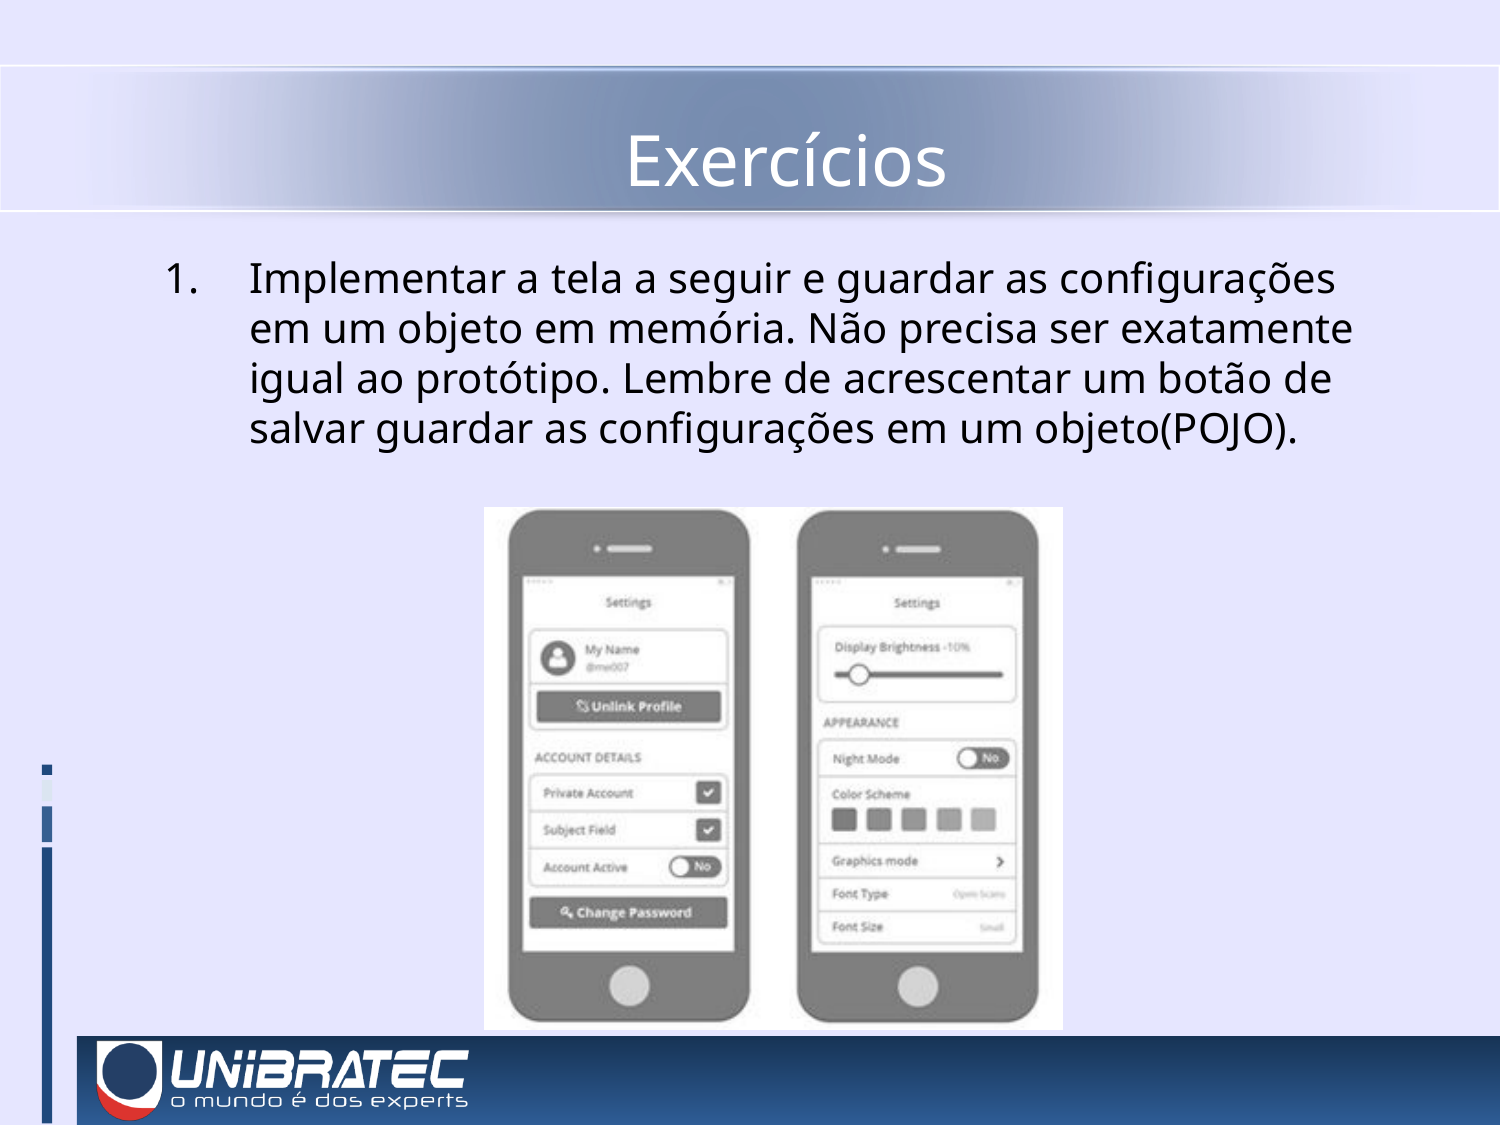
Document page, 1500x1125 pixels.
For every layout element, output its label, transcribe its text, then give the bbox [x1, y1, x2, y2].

picture [96, 1040, 469, 1121]
picture [0, 58, 1500, 227]
picture [484, 507, 1063, 1030]
title Exercícios [150, 84, 1424, 233]
list Implementar a tela a seguir e guardar as configurações em um objeto em memória. Não precisa ser exatamente igual ao protótipo. Lembre de acrescentar um botão de salvar guardar as configurações em um objeto(POJO). [150, 243, 1424, 993]
